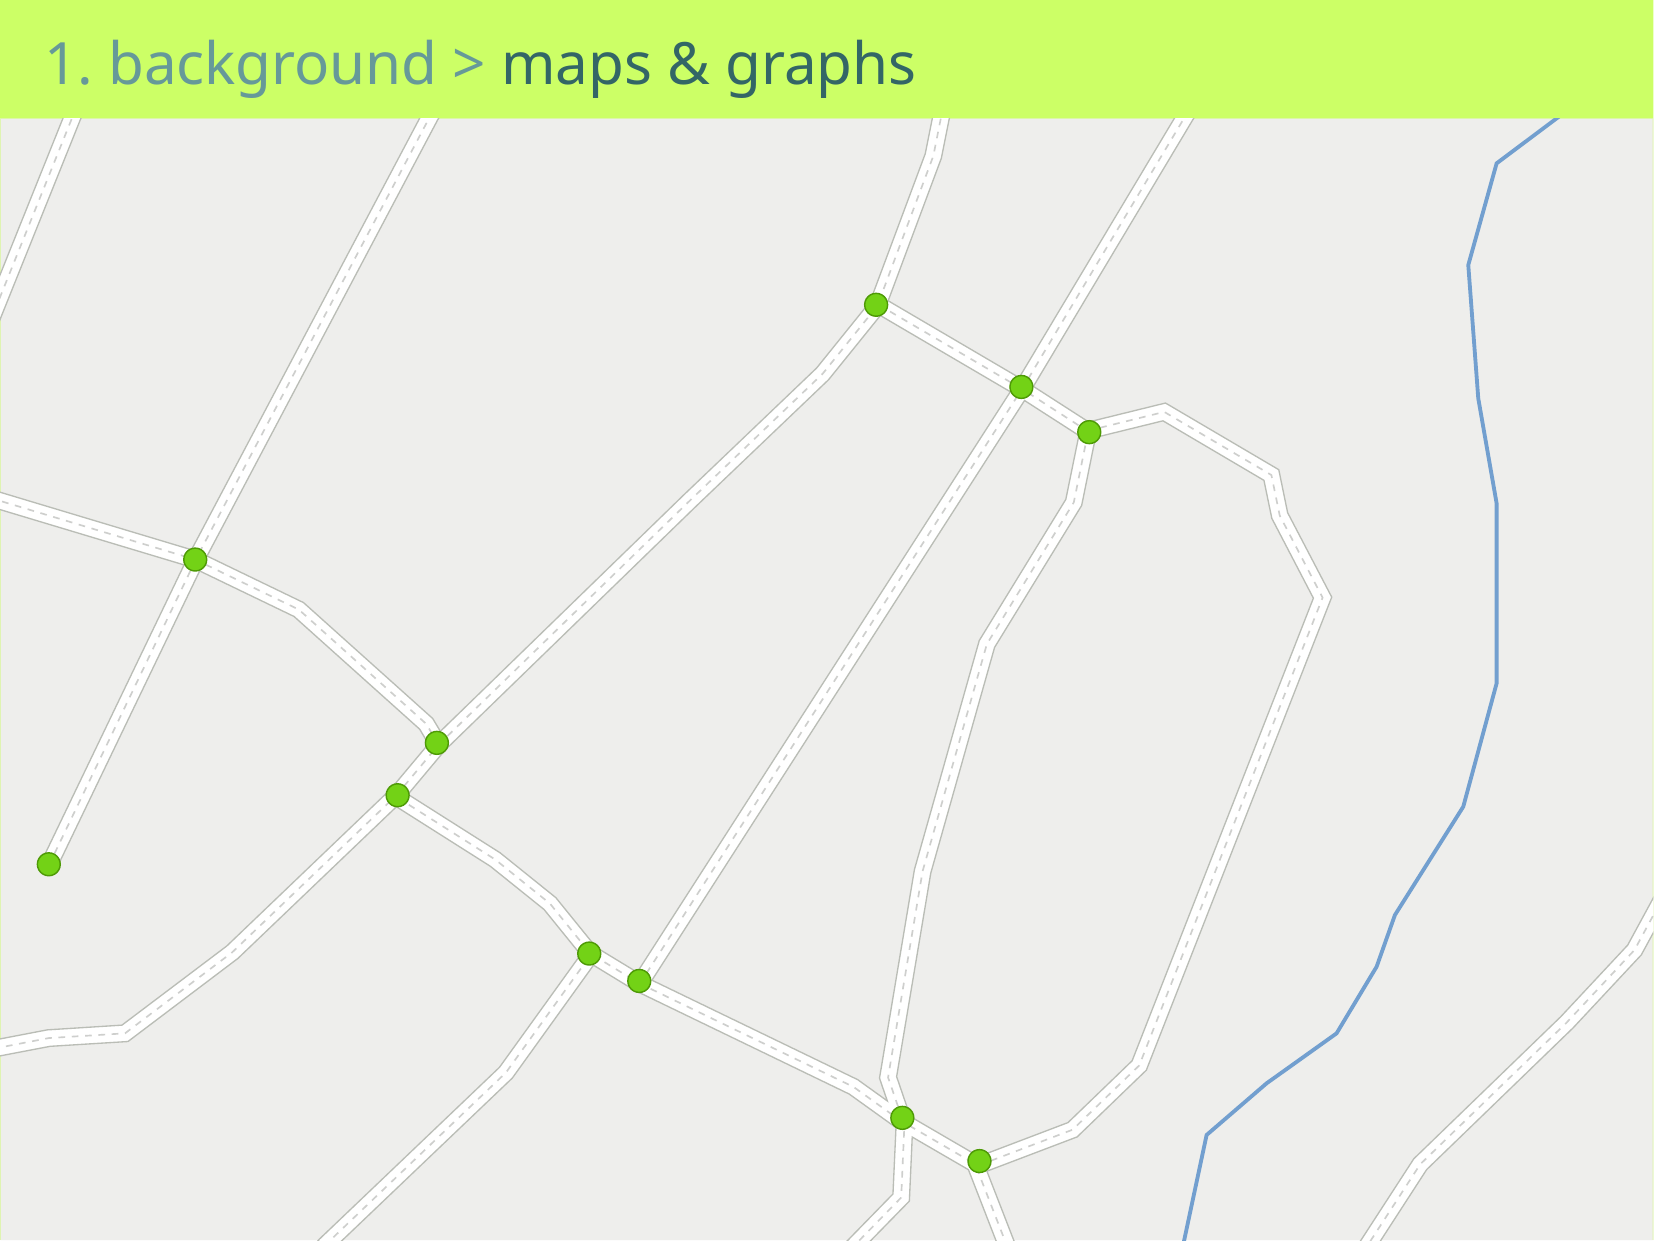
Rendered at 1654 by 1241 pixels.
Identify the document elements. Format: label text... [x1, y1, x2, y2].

text_box 1. background > maps & graphs [29, 14, 831, 118]
picture [0, 118, 1654, 1241]
